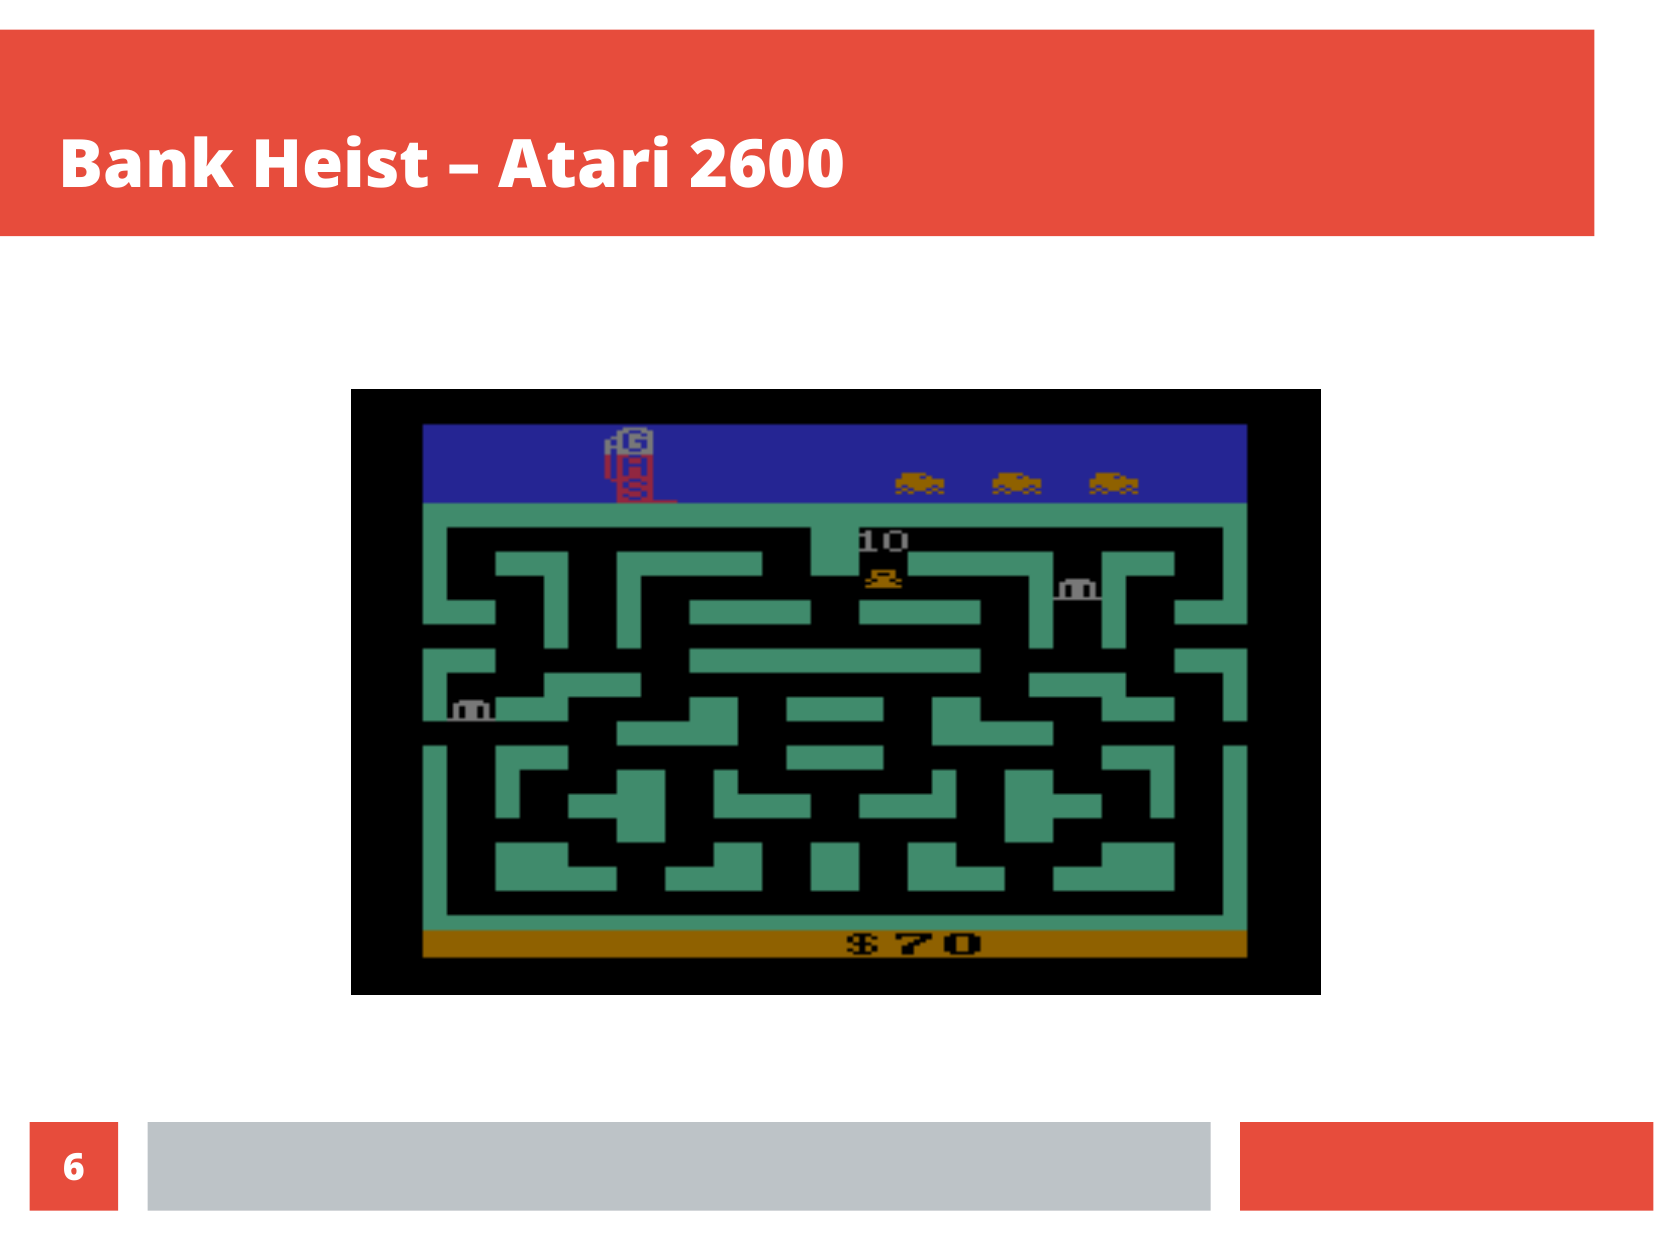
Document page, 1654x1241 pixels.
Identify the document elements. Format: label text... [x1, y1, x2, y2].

title Bank Heist – Atari 2600 [59, 59, 1595, 207]
picture [351, 389, 1321, 996]
